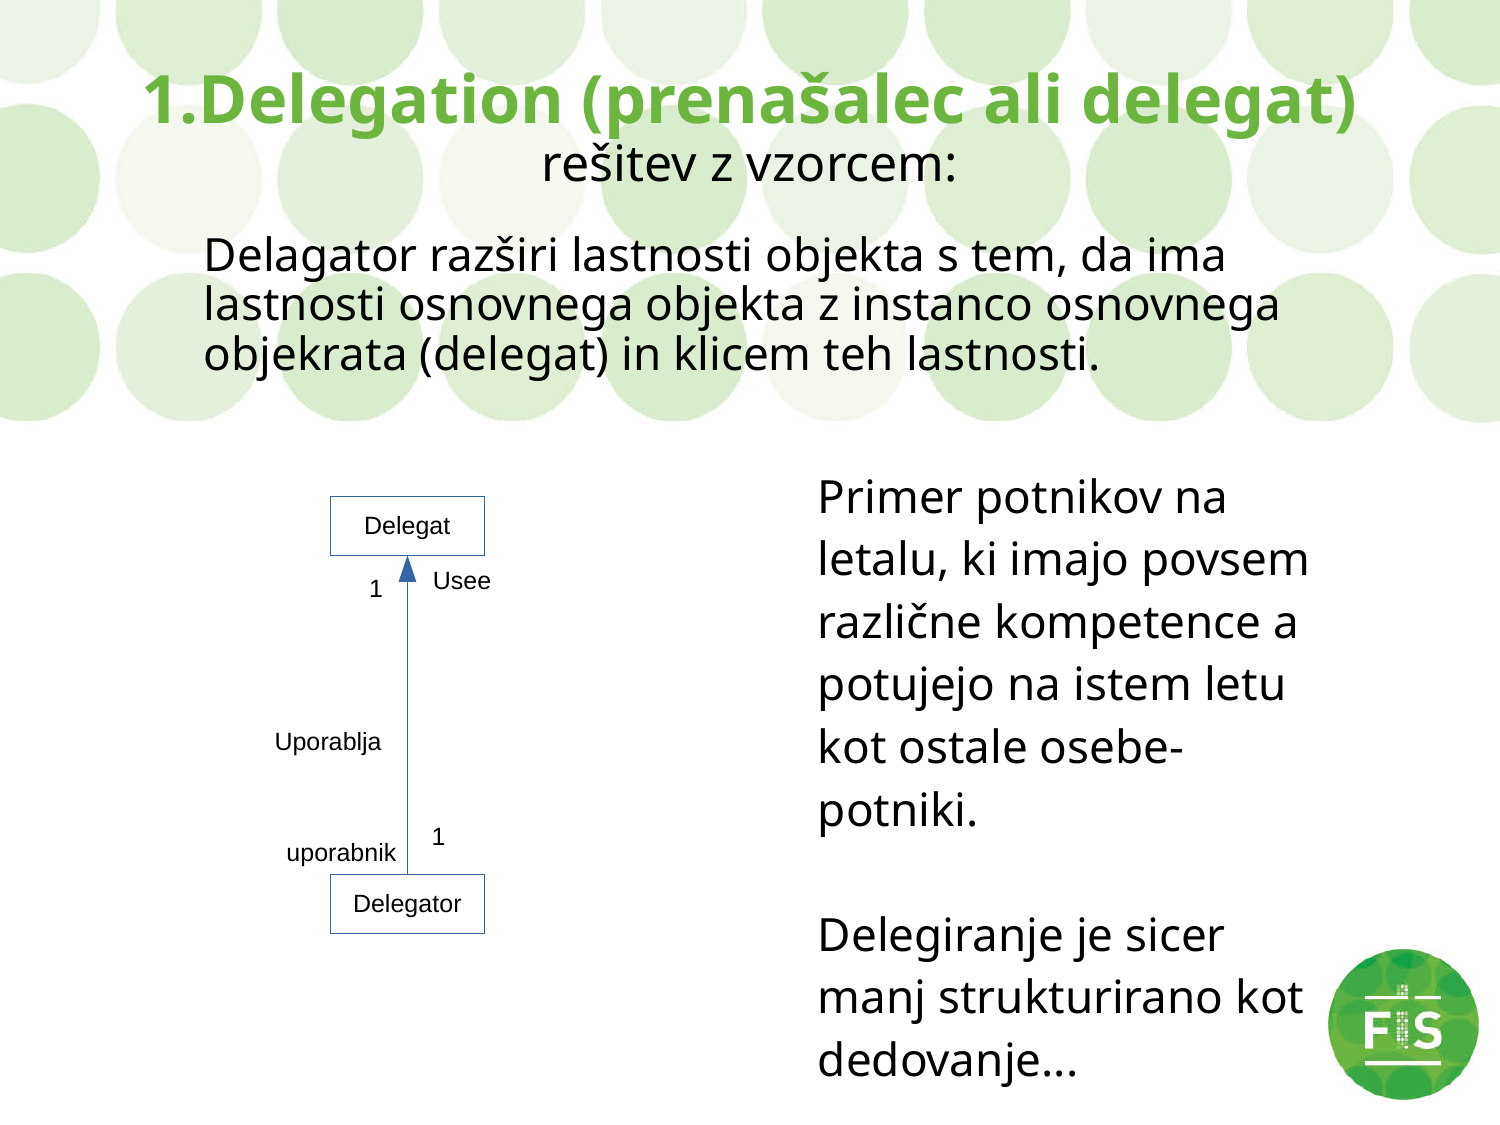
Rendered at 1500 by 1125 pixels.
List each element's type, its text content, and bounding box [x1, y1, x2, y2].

list Delagator razširi lastnosti objekta s tem, da ima lastnosti osnovnega objekta z instanco osnovnega objekrata (delegat) in klicem teh lastnosti. [118, 224, 1323, 343]
text_box uporabnik [271, 831, 412, 875]
text_box Delegator [330, 874, 485, 934]
picture [0, 0, 1500, 1125]
text_box Usee [418, 559, 507, 603]
text_box Delegat [330, 496, 485, 556]
text_box 1 [416, 814, 461, 858]
title 1.Delegation (prenašalec ali delegat) rešitev z vzorcem: [75, 59, 1425, 233]
text_box Uporablja [259, 720, 397, 764]
text_box 1 [354, 566, 398, 610]
text_box Primer potnikov na letalu, ki imajo povsem različne kompetence a potujejo na istem letu kot ostale osebe-potniki. Delegiranje je sicer manj strukturirano kot dedovanje... [803, 456, 1335, 1058]
